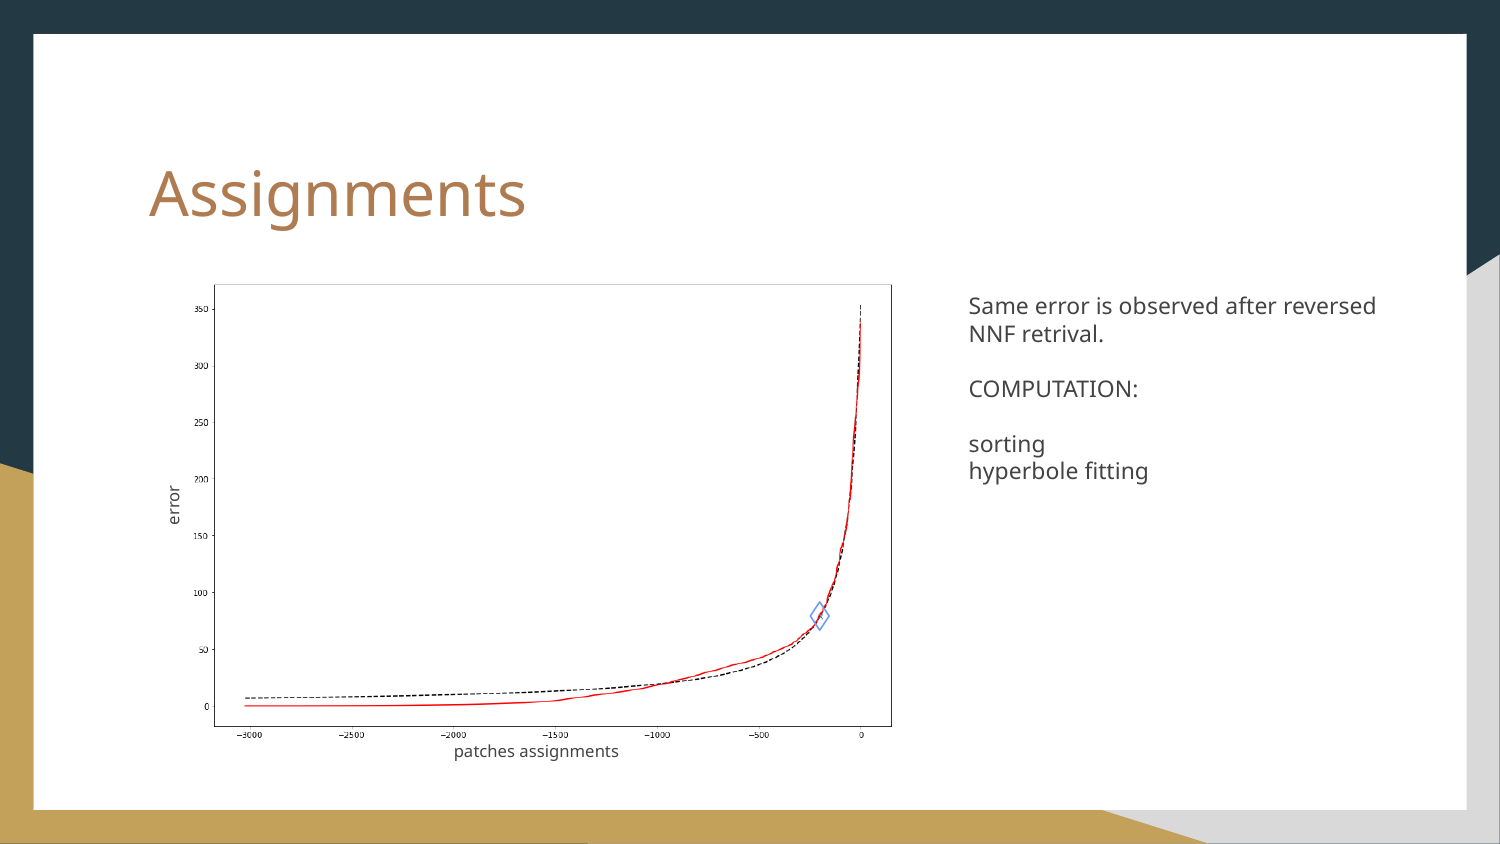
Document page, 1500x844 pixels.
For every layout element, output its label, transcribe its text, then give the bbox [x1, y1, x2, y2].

picture [187, 276, 899, 745]
title Assignments [134, 138, 1366, 296]
title error [147, 469, 192, 541]
title Same error is observed after reversed NNF retrival. COMPUTATION: sorting hyperbole fitting [953, 276, 1420, 686]
title patches assignments [438, 725, 648, 770]
